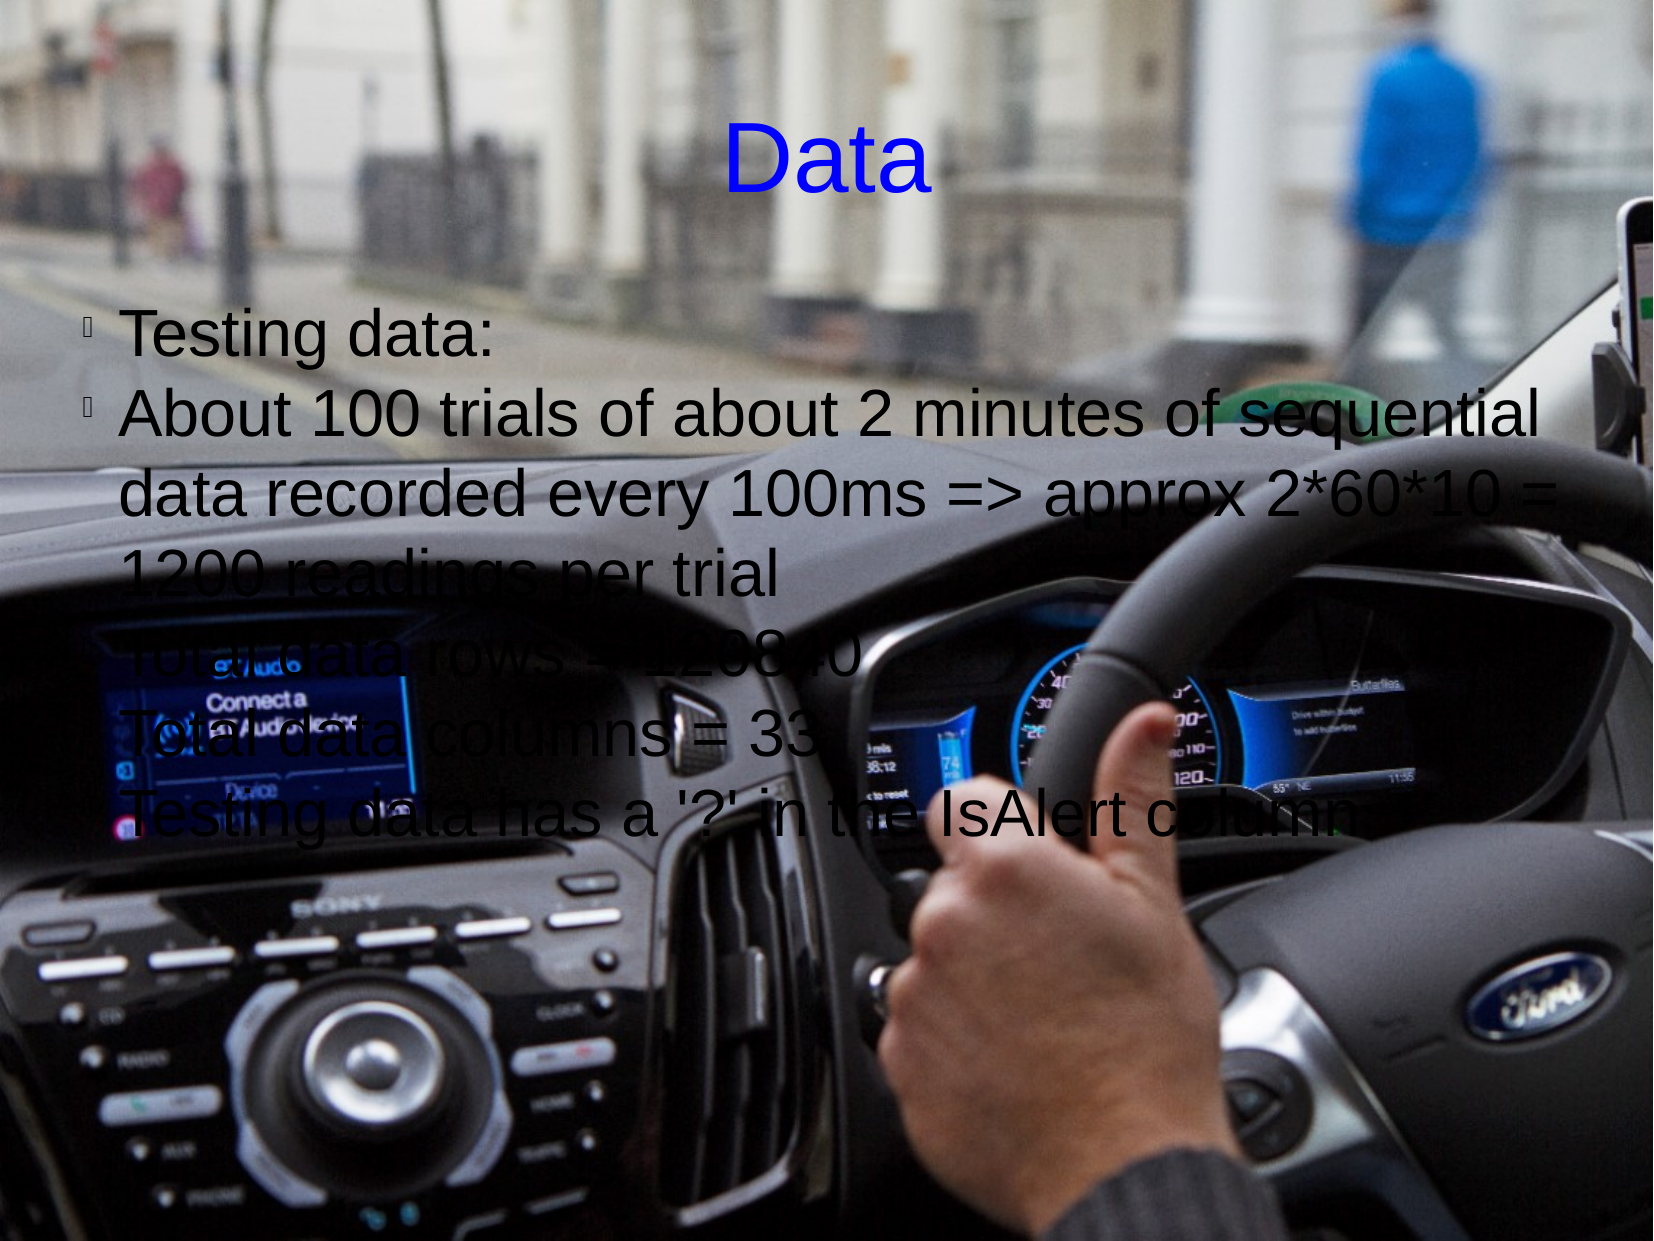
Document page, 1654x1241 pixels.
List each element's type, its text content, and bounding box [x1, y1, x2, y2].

text_box Testing data: About 100 trials of about 2 minutes of sequential data recorded every 100ms => approx 2*60*10 = 1200 readings per trial Total data rows = 120840 Total data columns = 33 Testing data has a '?' in the IsAlert column [82, 290, 1571, 1010]
picture [0, 0, 1653, 1241]
text_box Data [82, 49, 1571, 257]
